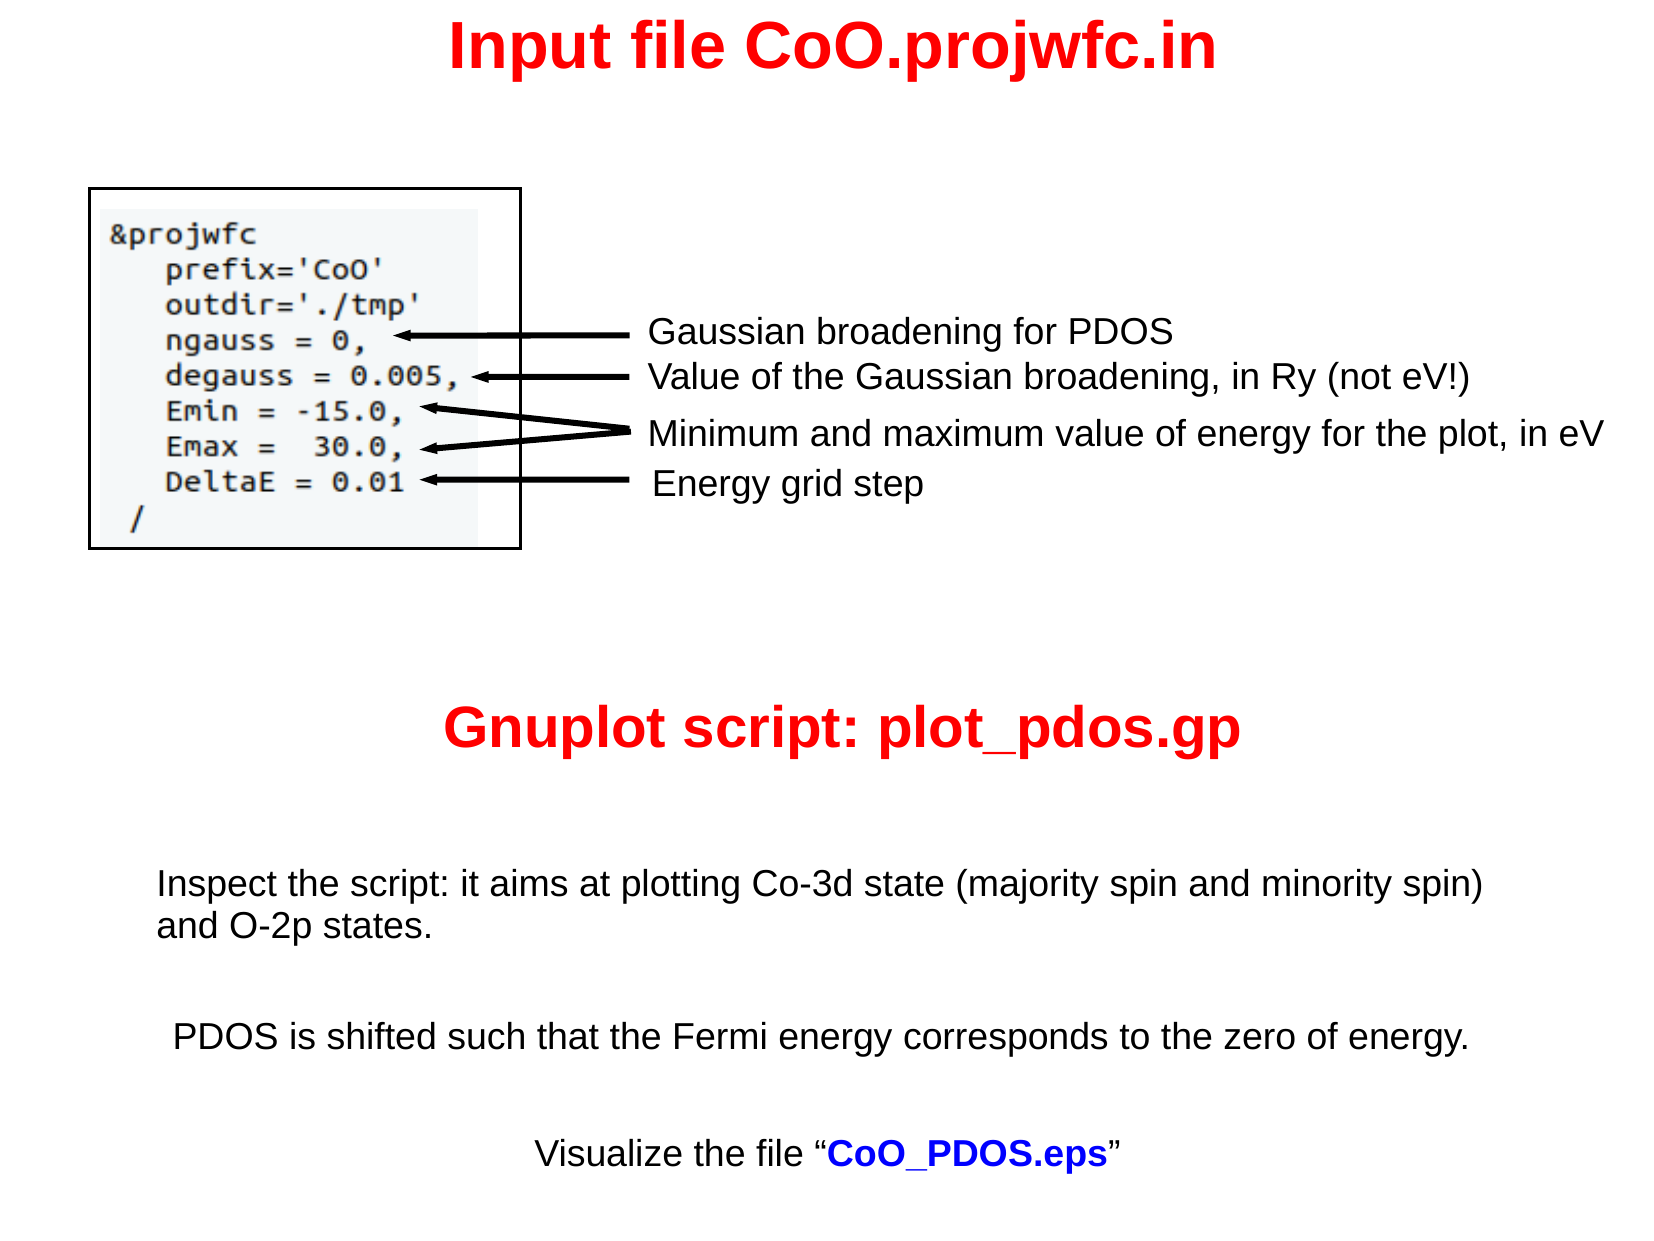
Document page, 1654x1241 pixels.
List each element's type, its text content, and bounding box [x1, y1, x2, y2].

text_box Inspect the script: it aims at plotting Co-3d state (majority spin and minority spin) and O-2p states. [141, 855, 1502, 955]
text_box Visualize the file “CoO_PDOS.eps” [519, 1125, 1147, 1183]
text_box Minimum and maximum value of energy for the plot, in eV [632, 404, 1622, 462]
text_box PDOS is shifted such that the Fermi energy corresponds to the zero of energy. [157, 1008, 1491, 1066]
text_box Gaussian broadening for PDOS [632, 302, 1303, 347]
text_box Energy grid step [637, 455, 1264, 513]
text_box Value of the Gaussian broadening, in Ry (not eV!) [632, 347, 1491, 404]
title Input file CoO.projwfc.in [90, 0, 1579, 88]
title Gnuplot script: plot_pdos.gp [348, 687, 1339, 762]
picture [100, 209, 478, 547]
